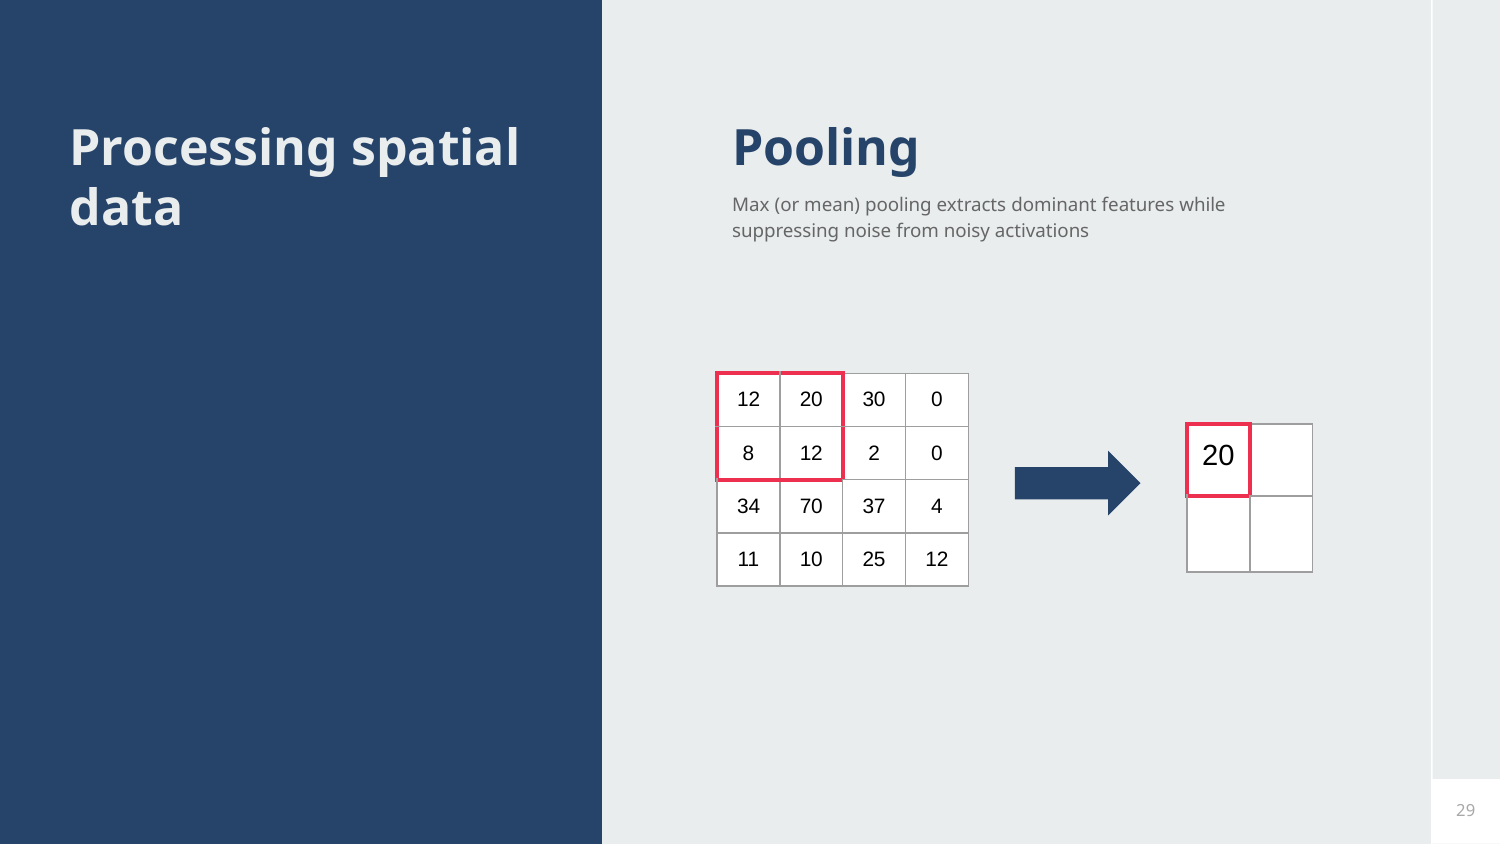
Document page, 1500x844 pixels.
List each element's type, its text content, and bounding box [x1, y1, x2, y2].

table_cell 70 [781, 482, 842, 532]
table_header 30 [845, 374, 905, 426]
table_header 20 [781, 375, 841, 426]
text_box [1014, 450, 1141, 516]
slide_number <number> [1400, 779, 1491, 844]
table_header 12 [719, 375, 779, 426]
table_cell 25 [843, 534, 905, 585]
list Max (or mean) pooling extracts dominant features while suppressing noise from noisy activations [717, 194, 1313, 256]
table_header 0 [906, 374, 968, 426]
table_cell 4 [906, 480, 968, 532]
table_cell 12 [781, 427, 841, 478]
title Processing spatial data [54, 99, 582, 703]
table_cell 12 [906, 534, 968, 585]
table_cell 0 [906, 427, 968, 479]
table_cell 11 [718, 534, 779, 585]
table_header [1252, 425, 1312, 495]
table_cell [1251, 497, 1312, 571]
table_cell 8 [719, 427, 779, 478]
table_header 20 [1189, 426, 1248, 494]
table_cell 37 [843, 480, 905, 532]
table_cell 34 [718, 482, 779, 532]
table_cell [1188, 498, 1249, 571]
table_cell 2 [845, 427, 905, 479]
table_cell 10 [781, 534, 842, 585]
title Pooling [717, 99, 1367, 194]
